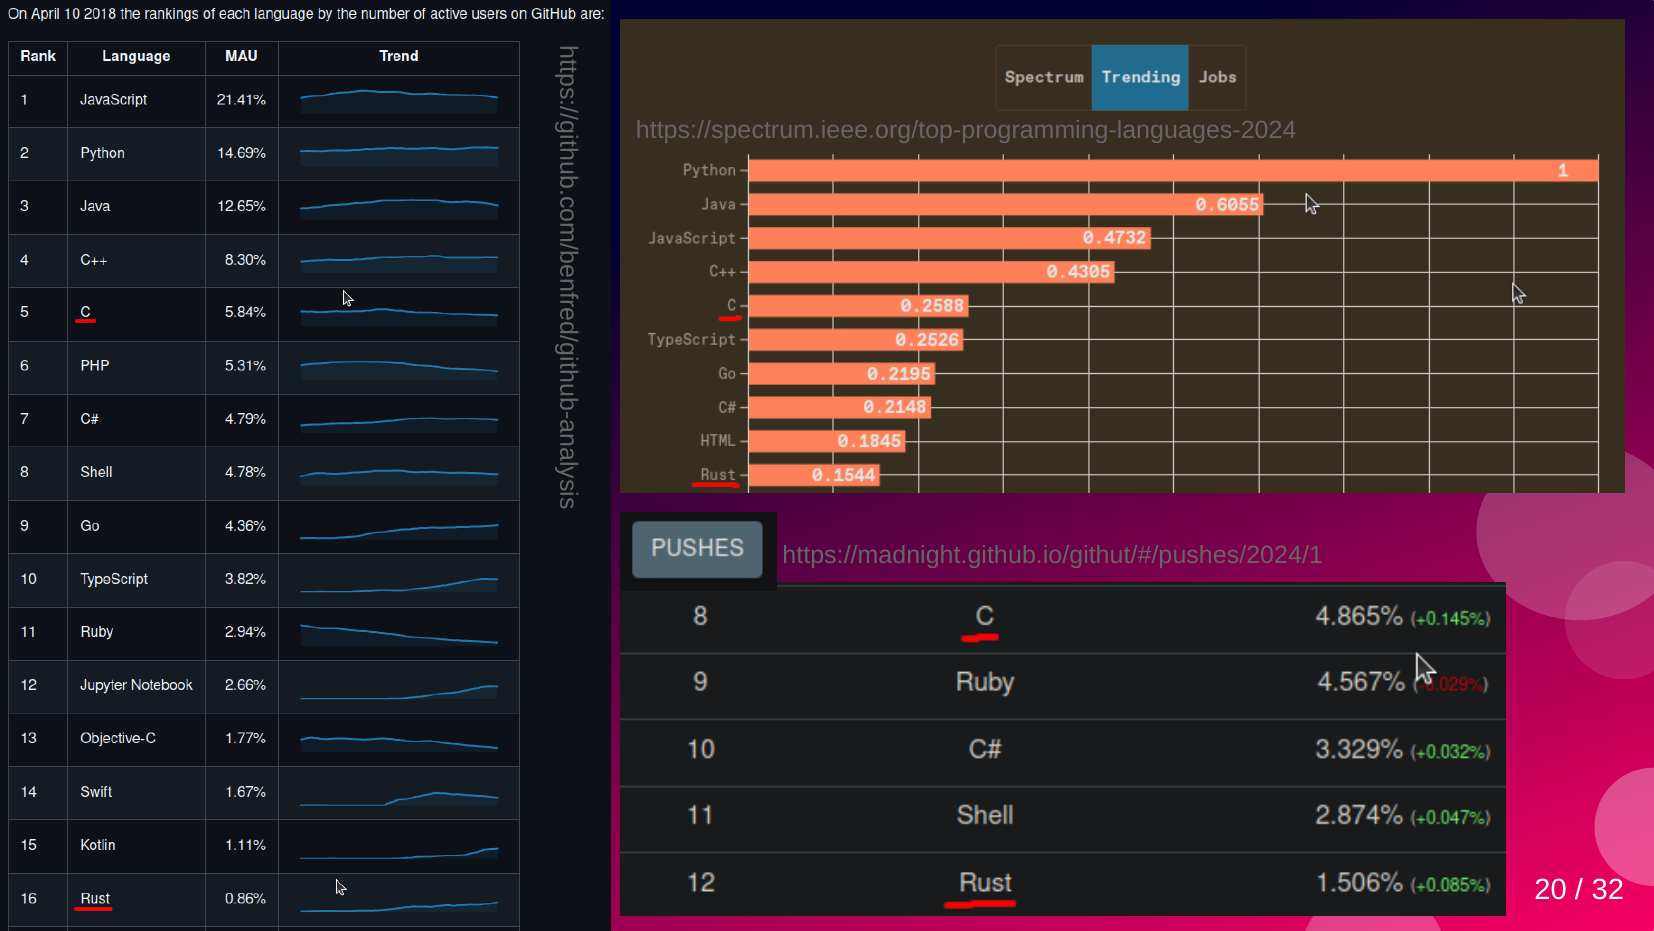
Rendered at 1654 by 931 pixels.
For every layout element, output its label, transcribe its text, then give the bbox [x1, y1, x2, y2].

picture [0, 0, 611, 931]
text_box https://spectrum.ieee.org/top-programming-languages-2024 [621, 108, 1447, 165]
picture [620, 19, 1625, 493]
text_box https://github.com/benfred/github-analysis [533, 30, 591, 857]
text_box https://madnight.github.io/githut/#/pushes/2024/1 [767, 533, 1369, 591]
picture [620, 512, 1506, 916]
